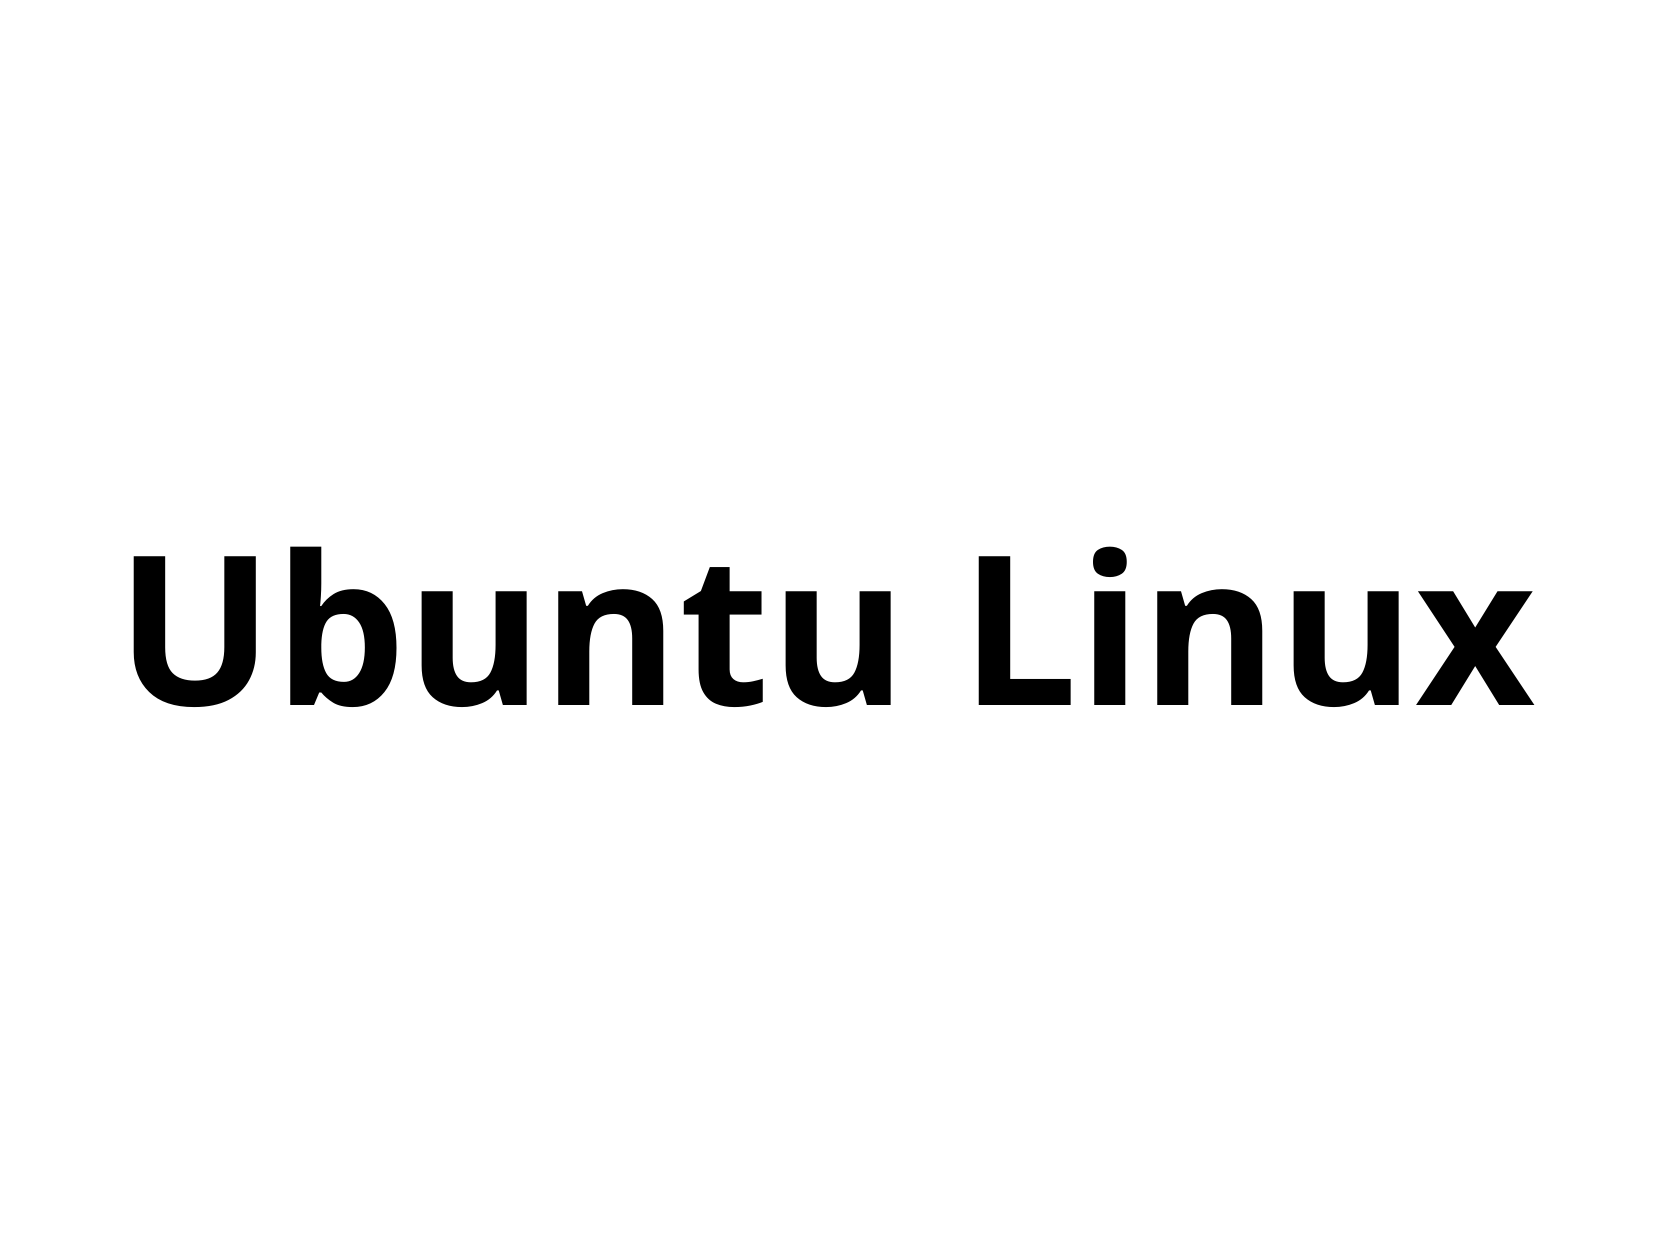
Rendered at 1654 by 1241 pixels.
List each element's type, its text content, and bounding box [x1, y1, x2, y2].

title Ubuntu Linux [82, 49, 1571, 1201]
